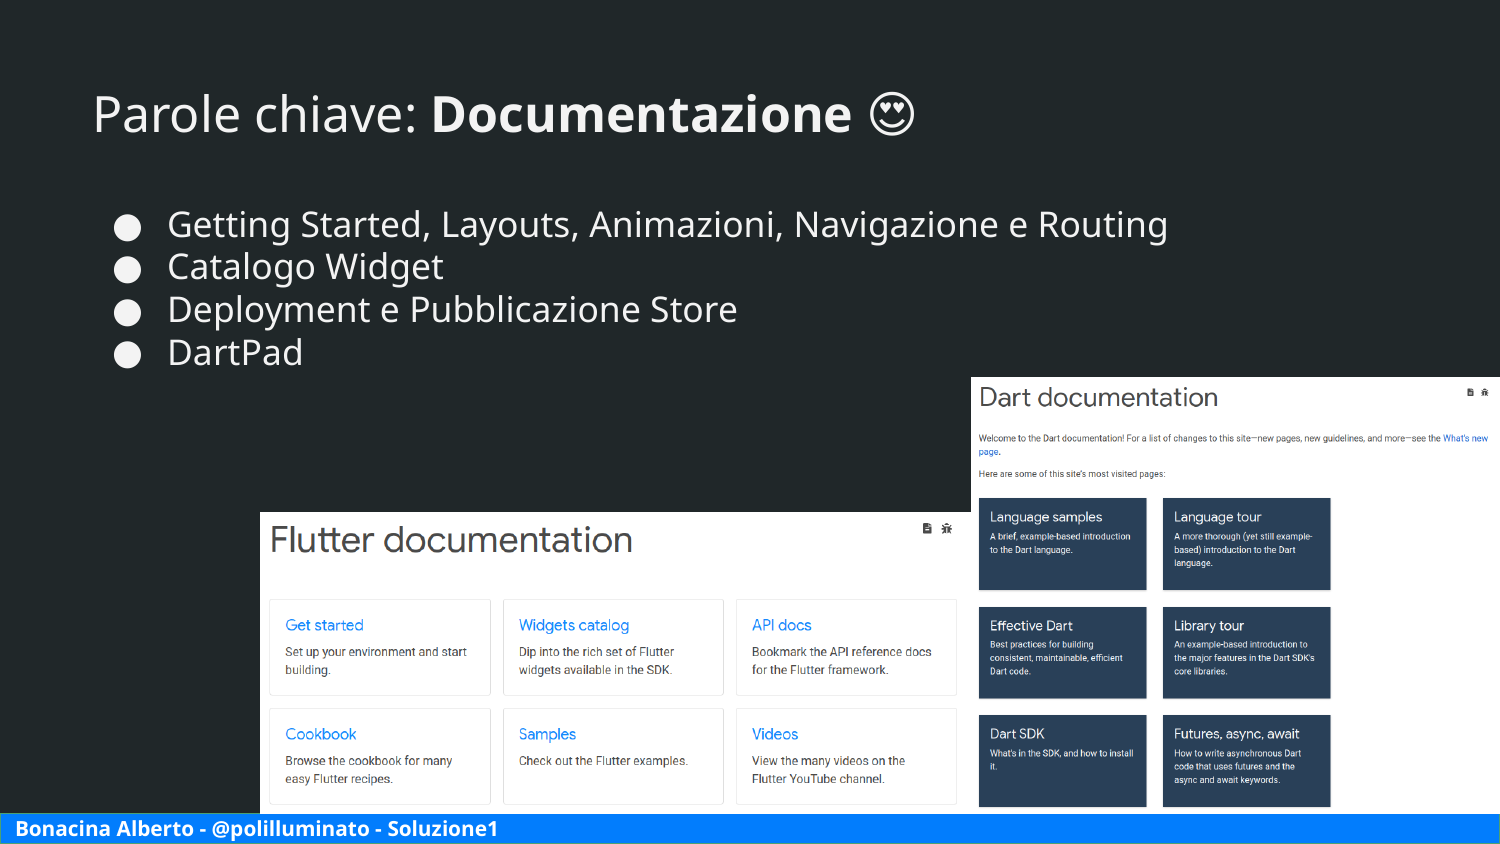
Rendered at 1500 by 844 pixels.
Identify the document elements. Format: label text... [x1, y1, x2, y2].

text_box Parole chiave: Documentazione 😍 [77, 67, 1088, 159]
text_box Getting Started, Layouts, Animazioni, Navigazione e Routing Catalogo Widget Deployment e Pubblicazione Store DartPad [77, 187, 1277, 388]
picture [260, 377, 1500, 814]
text_box Bonacina Alberto - @polilluminato - Soluzione1 [0, 800, 1500, 844]
